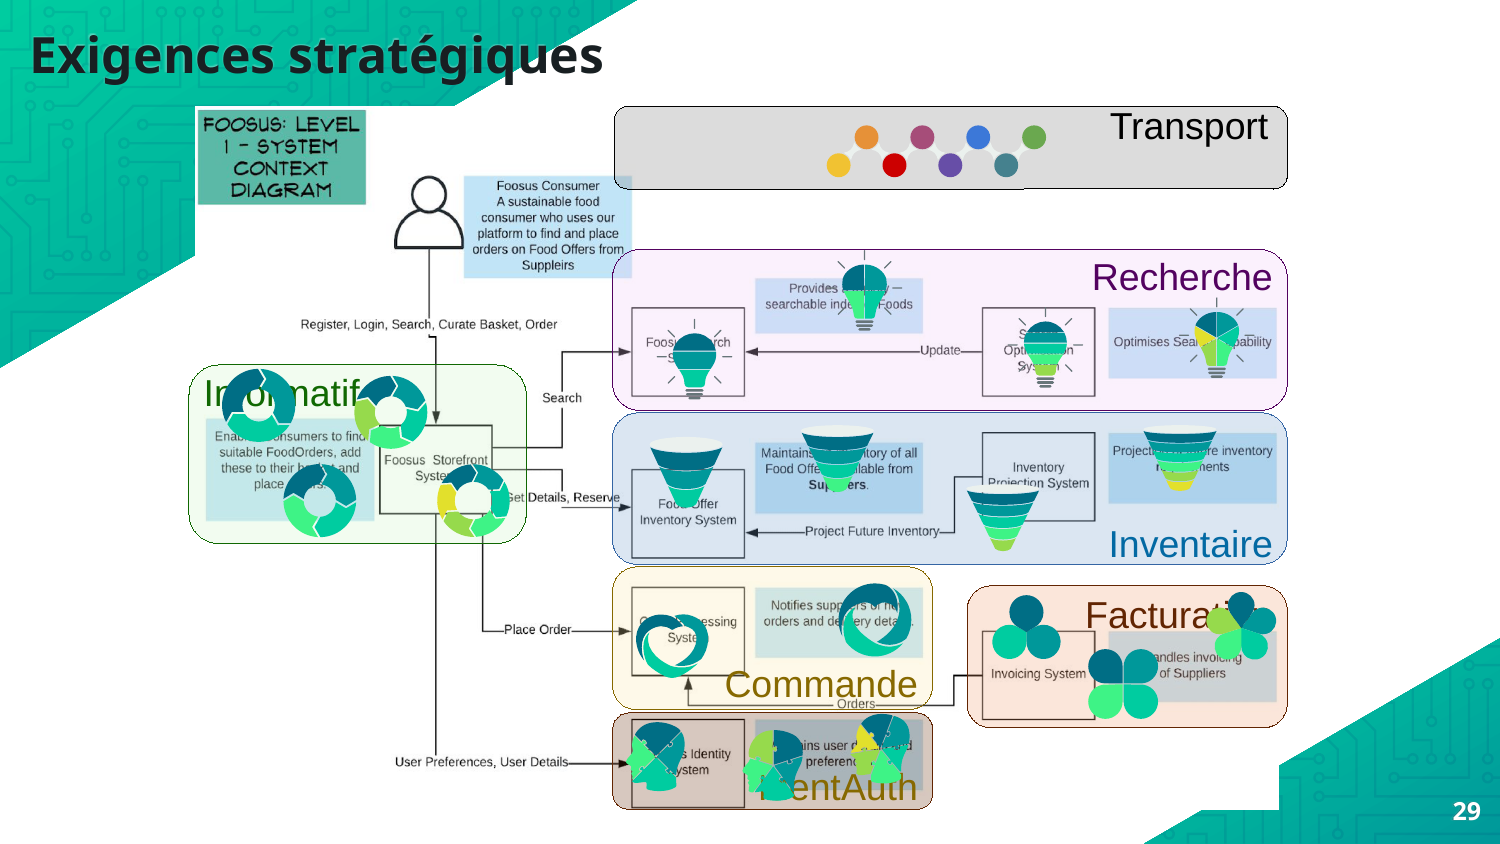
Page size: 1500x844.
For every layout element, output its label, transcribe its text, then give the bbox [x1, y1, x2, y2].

text_box Inventaire [612, 515, 1288, 615]
picture [933, 615, 1279, 810]
text_box [842, 264, 887, 319]
text_box [612, 412, 1288, 517]
text_box [967, 649, 1288, 728]
text_box [612, 566, 933, 666]
text_box [612, 712, 933, 793]
text_box [667, 329, 675, 338]
text_box Facturation [967, 587, 1288, 686]
text_box [612, 311, 1288, 411]
slide_number <numéro> [1391, 779, 1482, 844]
text_box Commande [657, 656, 687, 666]
text_box IdentAuth [612, 759, 933, 821]
text_box [1009, 595, 1061, 659]
text_box Commande [612, 656, 933, 726]
text_box [884, 307, 892, 315]
text_box [984, 526, 1022, 552]
text_box [826, 125, 1047, 178]
text_box Transport [614, 106, 1288, 190]
text_box Recherche [612, 249, 1288, 349]
text_box Informatif [188, 365, 527, 465]
text_box [1018, 318, 1026, 326]
text_box [188, 464, 527, 544]
picture [195, 106, 1279, 810]
text_box [714, 329, 722, 338]
text_box [884, 261, 892, 269]
text_box [1206, 592, 1277, 660]
text_box [837, 307, 846, 315]
title Exigences stratégiques [29, 30, 1249, 89]
text_box [354, 375, 427, 449]
text_box [222, 368, 296, 424]
text_box [1023, 321, 1067, 343]
text_box [1064, 318, 1073, 326]
text_box [1189, 308, 1198, 316]
text_box [837, 261, 845, 269]
text_box [1236, 308, 1244, 316]
